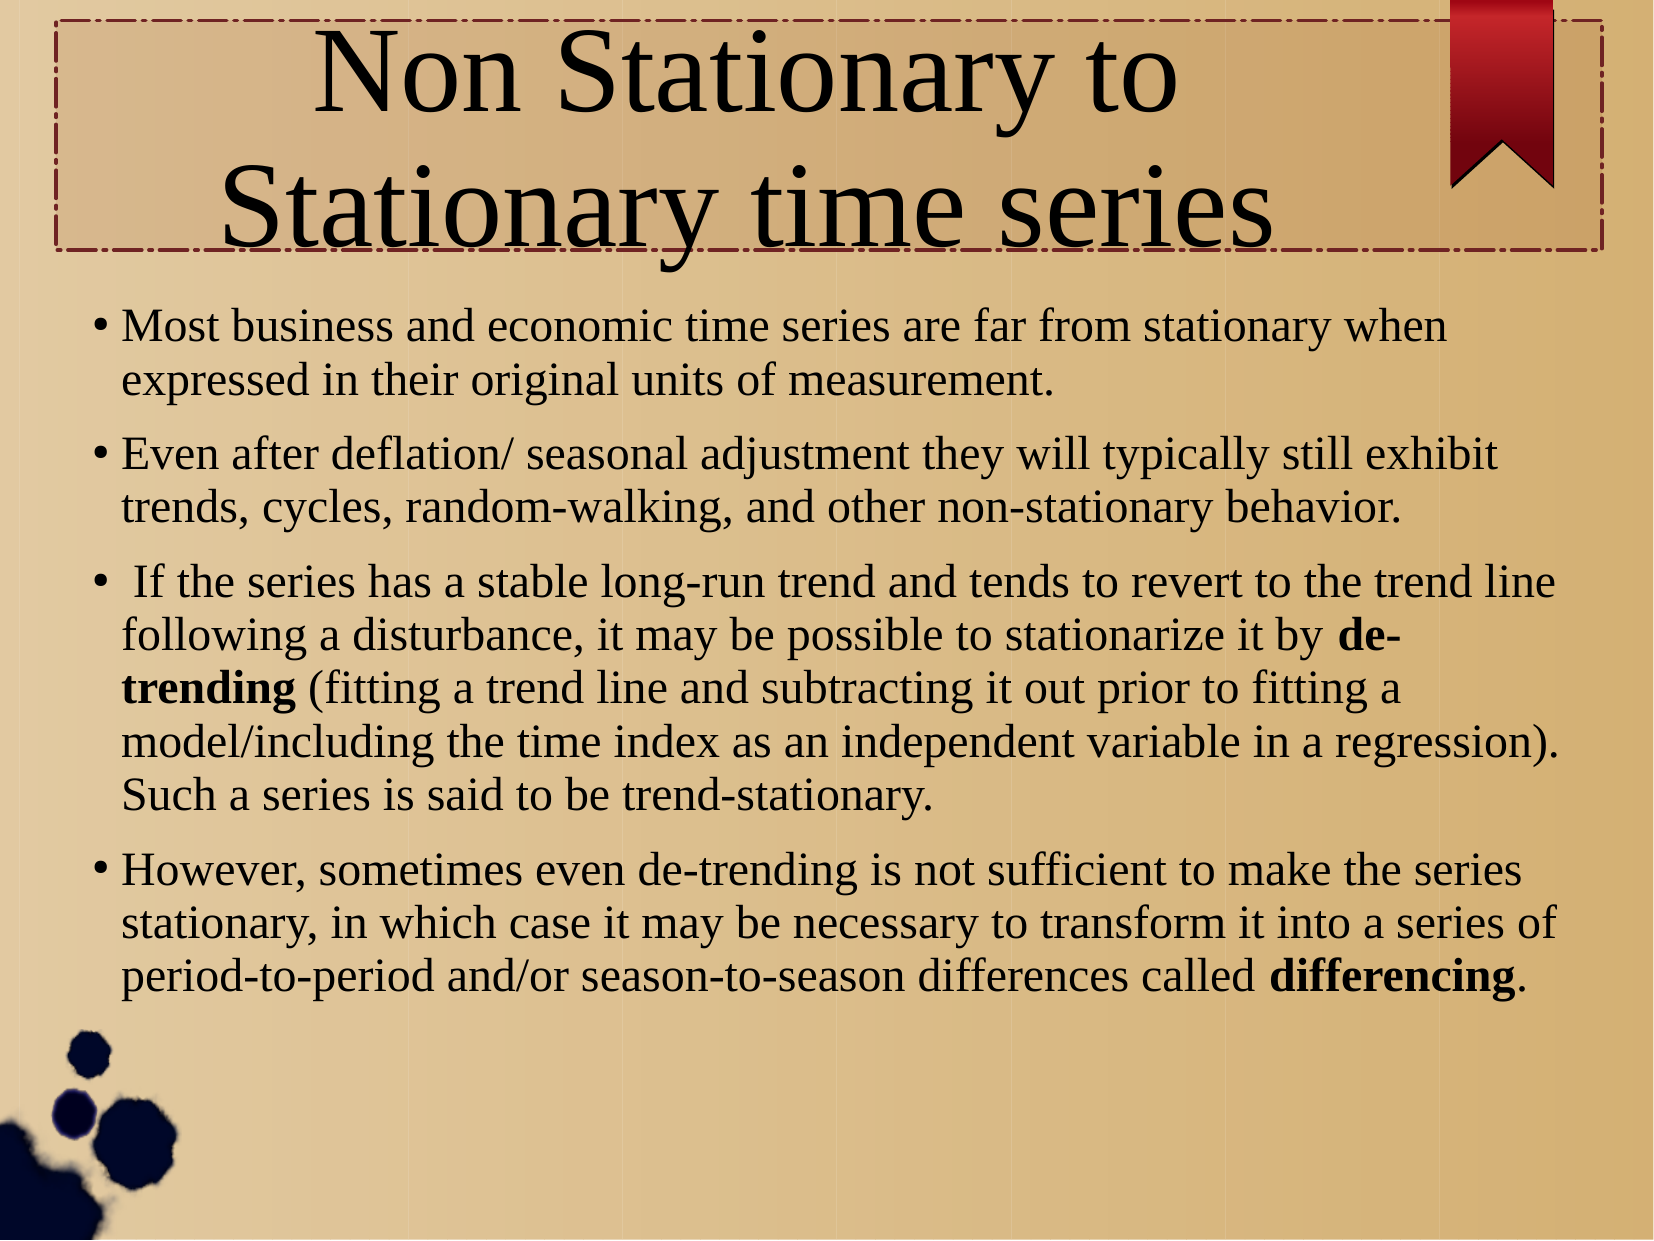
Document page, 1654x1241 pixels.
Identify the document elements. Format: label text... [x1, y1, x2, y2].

title Non Stationary to Stationary time series [82, 2, 1412, 274]
list Most business and economic time series are far from stationary when expressed in their original units of measurement. Even after deflation/ seasonal adjustment they will typically still exhibit trends, cycles, random-walking, and other non-stationary behavior. If the series has a stable long-run trend and tends to revert to the trend line following a disturbance, it may be possible to stationarize it by de-trending (fitting a trend line and subtracting it out prior to fitting a model/including the time index as an independent variable in a regression). Such a series is said to be trend-stationary. However, sometimes even de-trending is not sufficient to make the series stationary, in which case it may be necessary to transform it into a series of period-to-period and/or season-to-season differences called differencing. [82, 299, 1571, 1019]
